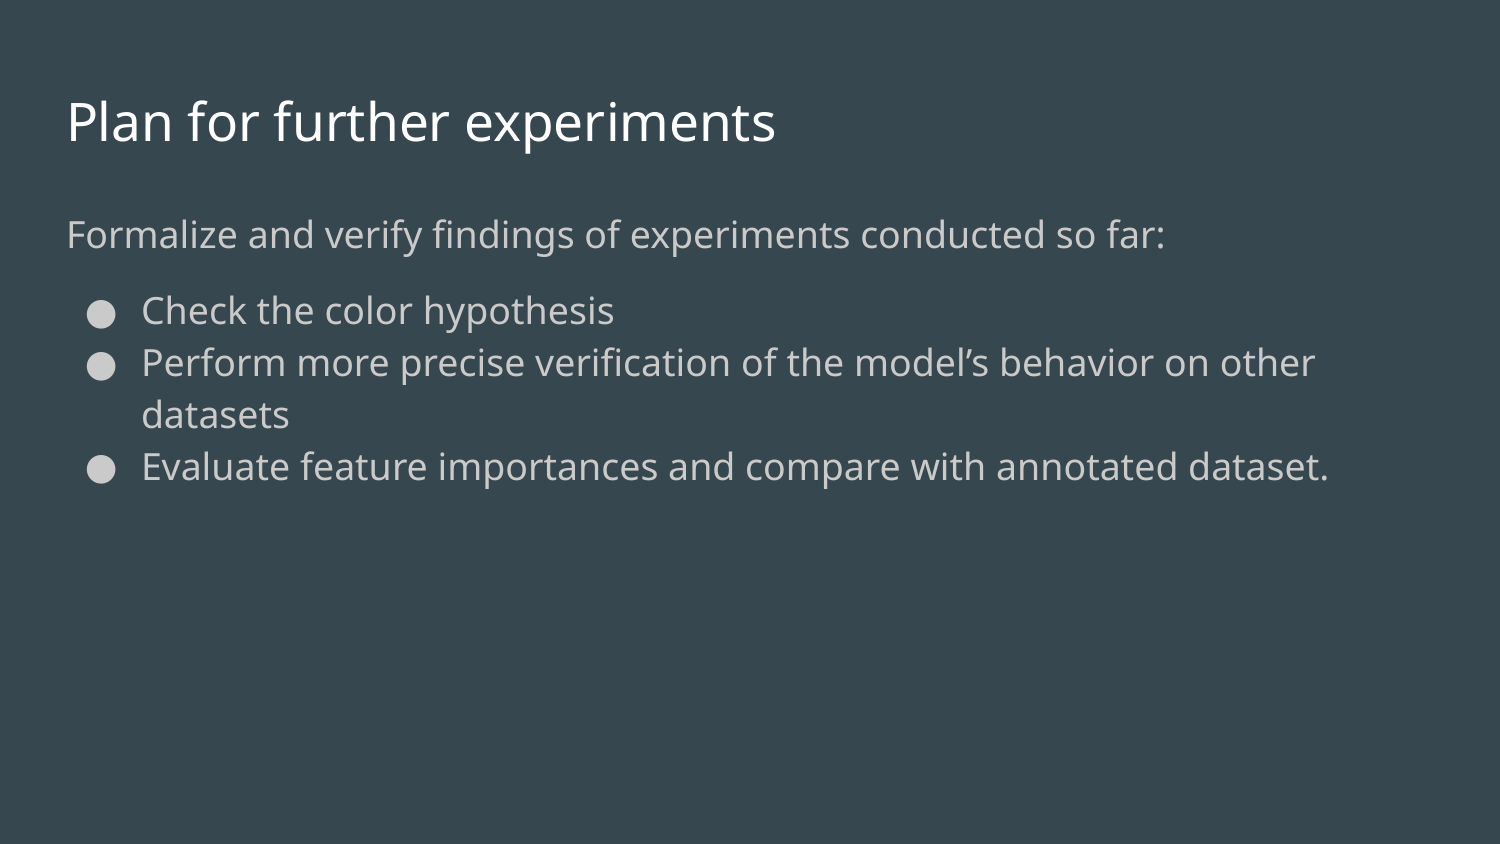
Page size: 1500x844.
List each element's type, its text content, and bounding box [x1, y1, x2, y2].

list Formalize and verify findings of experiments conducted so far: Check the color hypothesis Perform more precise verification of the model’s behavior on other datasets Evaluate feature importances and compare with annotated dataset. [51, 189, 1449, 750]
title Plan for further experiments [51, 72, 1449, 167]
